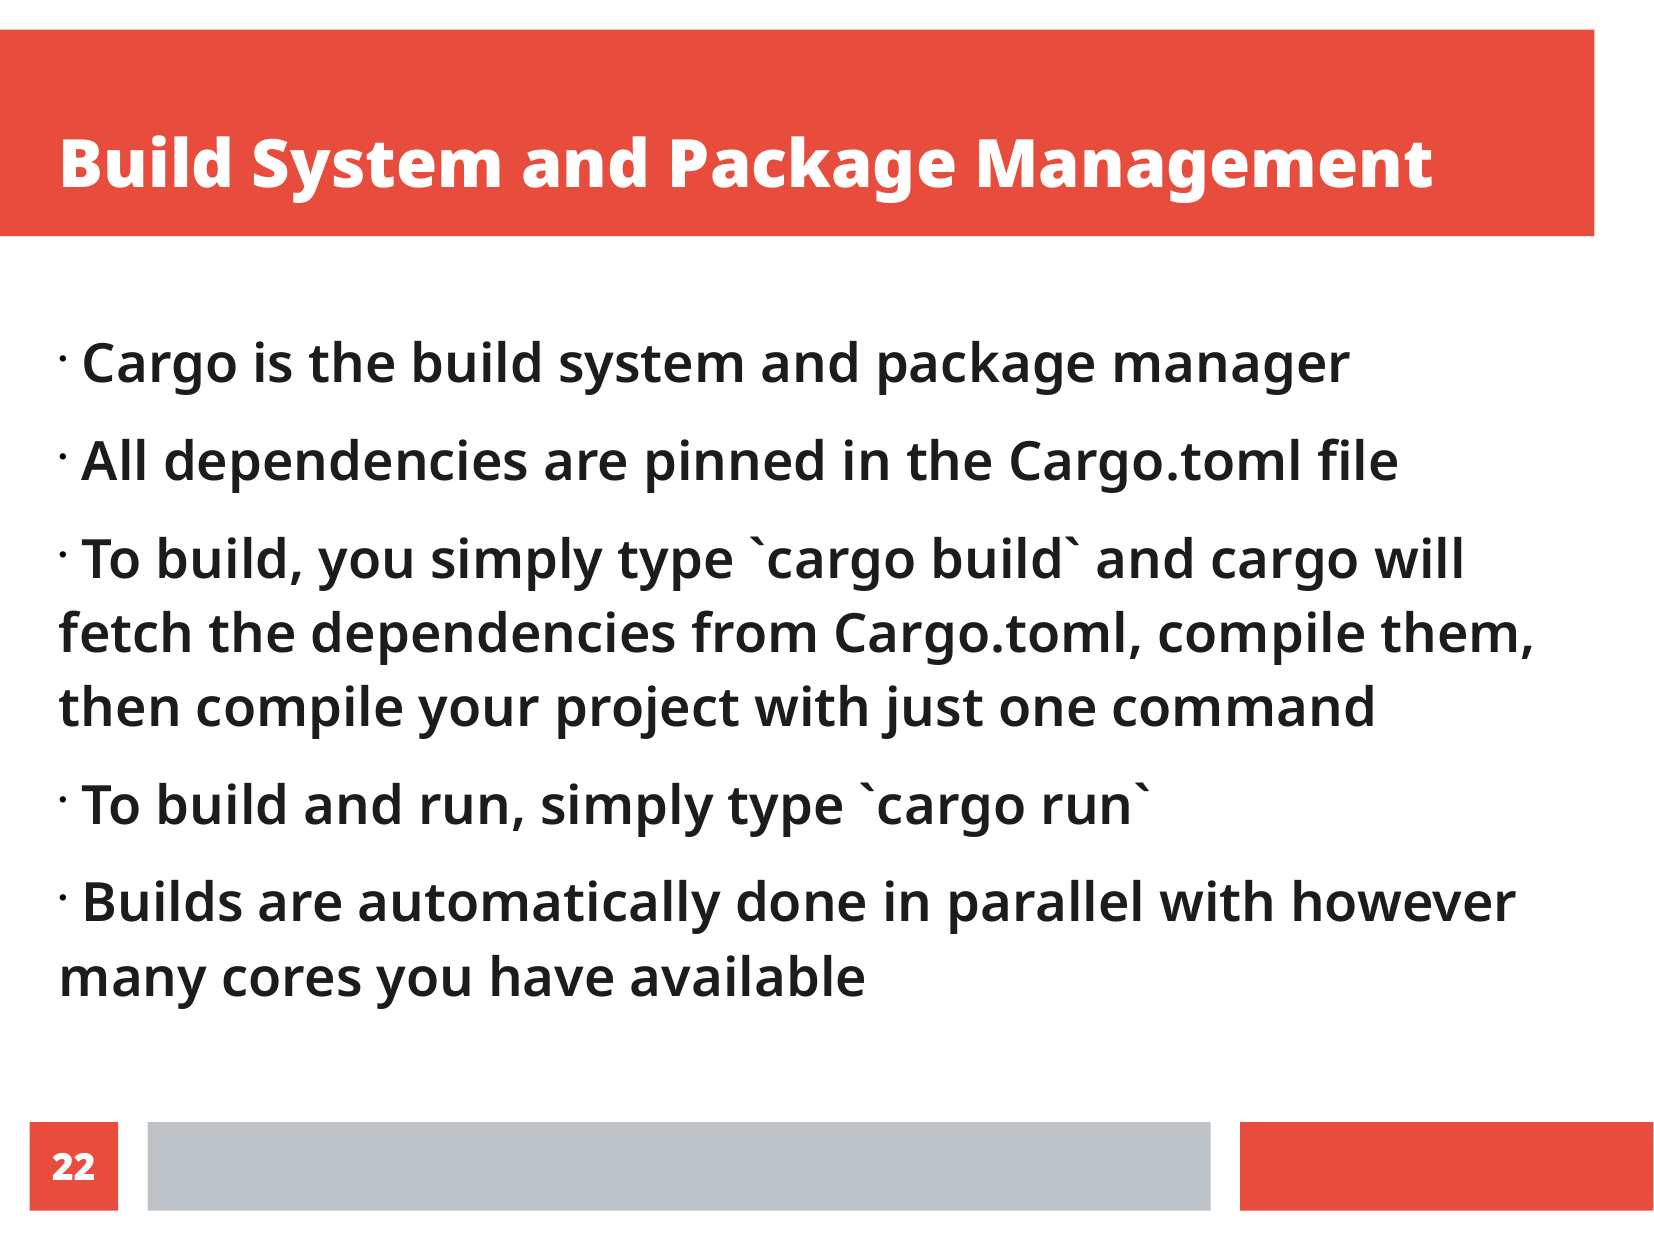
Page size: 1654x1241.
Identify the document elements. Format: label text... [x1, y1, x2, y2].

title Build System and Package Management [59, 59, 1595, 207]
list Cargo is the build system and package manager All dependencies are pinned in the Cargo.toml file To build, you simply type `cargo build` and cargo will fetch the dependencies from Cargo.toml, compile them, then compile your project with just one command To build and run, simply type `cargo run` Builds are automatically done in parallel with however many cores you have available [59, 324, 1565, 1093]
